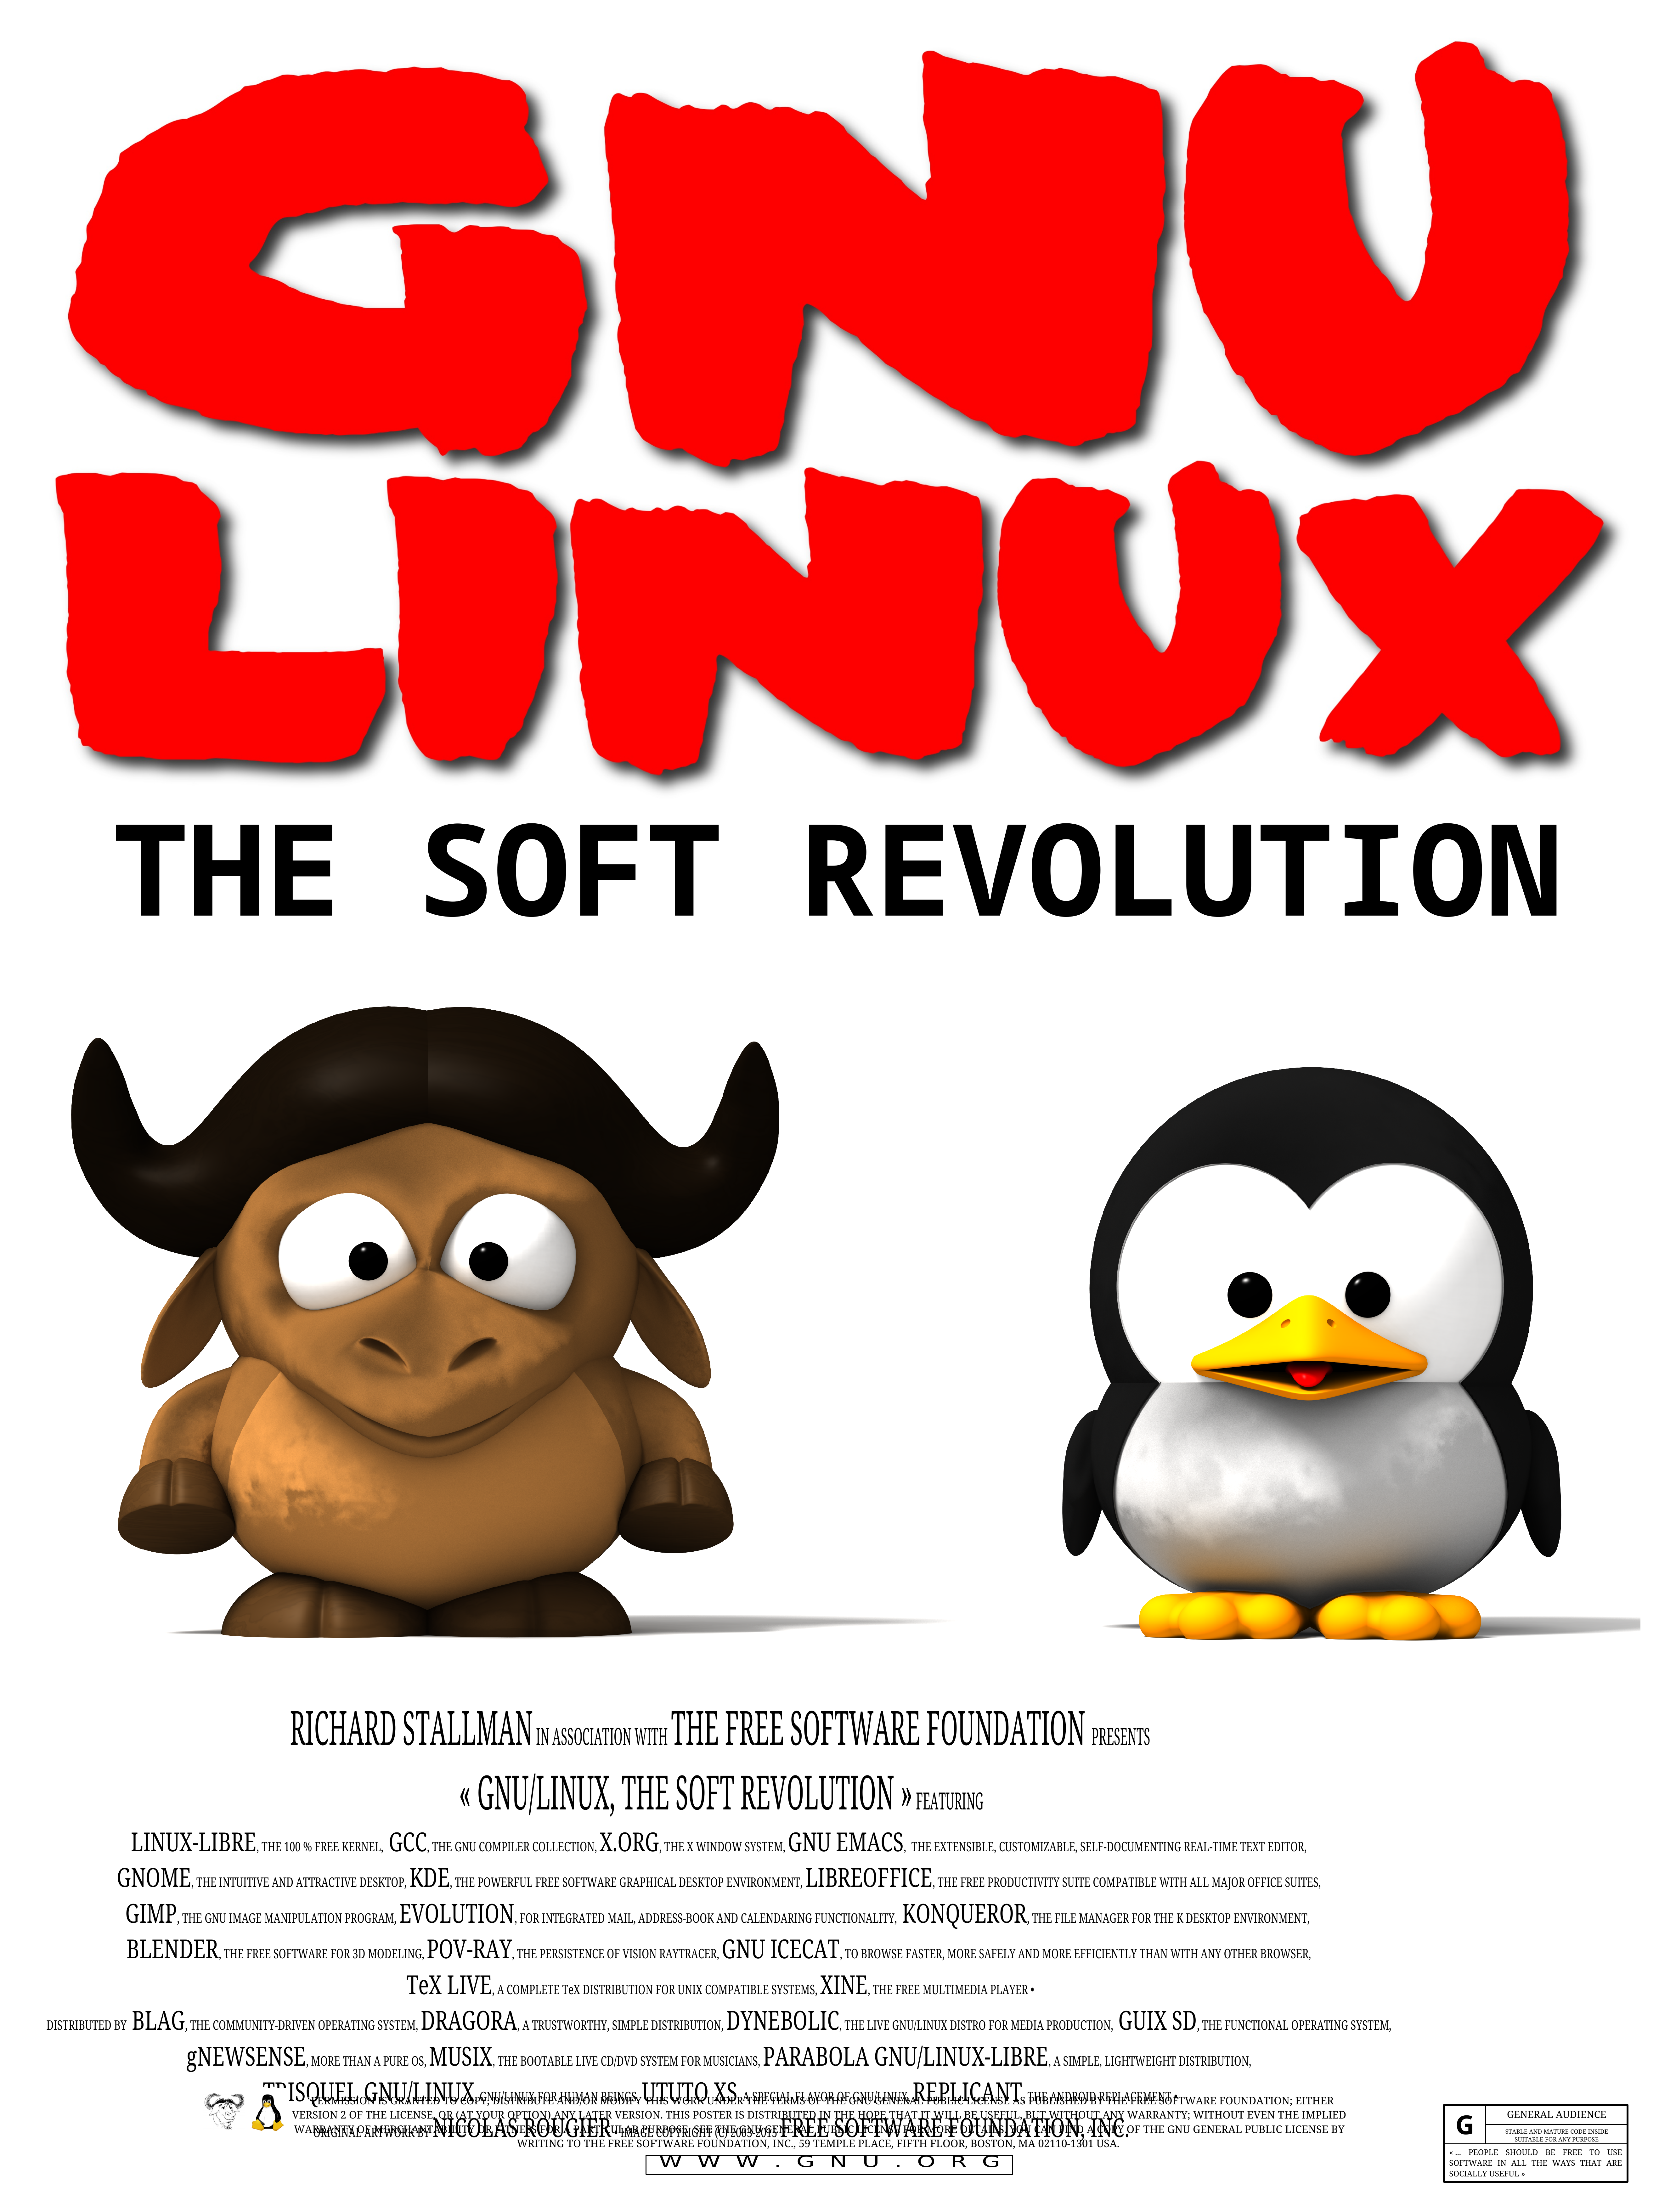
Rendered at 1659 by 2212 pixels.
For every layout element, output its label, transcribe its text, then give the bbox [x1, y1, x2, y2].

picture [45, 31, 1636, 777]
text_box G [1445, 2106, 1486, 2143]
text_box RICHARD STALLMAN IN ASSOCIATION WITH THE FREE SOFTWARE FOUNDATION PRESENTS « GNU/LINUX, THE SOFT REVOLUTION » FEATURING LINUX-LIBRE, THE 100 % FREE KERNEL, GCC, THE GNU COMPILER COLLECTION, X.ORG, THE X WINDOW SYSTEM, GNU EMACS, THE EXTENSIBLE, CUSTOMIZABLE, SELF-DOCUMENTING REAL-TIME TEXT EDITOR, GNOME, THE INTUITIVE AND ATTRACTIVE DESKTOP, KDE, THE POWERFUL FREE SOFTWARE GRAPHICAL DESKTOP ENVIRONMENT, LIBREOFFICE, THE FREE PRODUCTIVITY SUITE COMPATIBLE WITH ALL MAJOR OFFICE SUITES, GIMP, THE GNU IMAGE MANIPULATION PROGRAM, EVOLUTION, FOR INTEGRATED MAIL, ADDRESS-BOOK AND CALENDARING FUNCTIONALITY, KONQUEROR, THE FILE MANAGER FOR THE K DESKTOP ENVIRONMENT, BLENDER, THE FREE SOFTWARE FOR 3D MODELING, POV-RAY, THE PERSISTENCE OF VISION RAYTRACER, GNU ICECAT, TO BROWSE FASTER, MORE SAFELY AND MORE EFFICIENTLY THAN WITH ANY OTHER BROWSER, TeX LIVE, A COMPLETE TeX DISTRIBUTION FOR UNIX COMPATIBLE SYSTEMS, XINE, THE FREE MULTIMEDIA PLAYER • DISTRIBUTED BY BLAG, THE COMMUNITY-DRIVEN OPERATING SYSTEM, DRAGORA, A TRUSTWORTHY, SIMPLE DISTRIBUTION, DYNEBOLIC, THE LIVE GNU/LINUX DISTRO FOR MEDIA PRODUCTION, GUIX SD, THE FUNCTIONAL OPERATING SYSTEM, gNEWSENSE, MORE THAN A PURE OS, MUSIX, THE BOOTABLE LIVE CD/DVD SYSTEM FOR MUSICIANS, PARABOLA GNU/LINUX-LIBRE, A SIMPLE, LIGHTWEIGHT DISTRIBUTION, TRISQUEL GNU/LINUX, GNU/LINUX FOR HUMAN BEINGS, UTUTO XS, A SPECIAL FLAVOR OF GNU/LINUX, REPLICANT, THE ANDROID REPLACEMENT • ORIGINAL ARTWORK BY NICOLAS ROUGIER • IMAGE COPYRIGHT (C) 2003-2015 FREE SOFTWARE FOUNDATION, INC. [0, 1695, 1659, 2081]
text_box PPERMISSION IS GRANTED TO COPY, DISTRIBUTE AND/OR MODIFY THIS WORK UNDER THE TERMS OF THE GNU GENERAL PUBLIC LICENSE AS PUBLISHED BY THE FREE SOFTWARE FOUNDATION; EITHER VERSION 2 OF THE LICENSE, OR (AT YOUR OPTION) ANY LATER VERSION. THIS POSTER IS DISTRIBUTED IN THE HOPE THAT IT WILL BE USEFUL, BUT WITHOUT ANY WARRANTY; WITHOUT EVEN THE IMPLIED WARRANTY OF MERCHANTABILITY OR FITNESS FOR A PARTICULAR PURPOSE. SEE THE GNU GENERAL PUBLIC LICENSE FOR MORE DETAILS. YOU CAN FIND A COPY OF THE GNU GENERAL PUBLIC LICENSE BY WRITING TO THE FREE SOFTWARE FOUNDATION, INC., 59 TEMPLE PLACE, FIFTH FLOOR, BOSTON, MA 02110-1301 USA. [287, 2091, 1372, 2144]
text_box THE SOFT REVOLUTION [11, 777, 1659, 933]
text_box « ... PEOPLE SHOULD BE FREE TO USE SOFTWARE IN ALL THE WAYS THAT ARE SOCIALLY USEFUL » [1445, 2144, 1627, 2181]
picture [19, 967, 1640, 1690]
picture [203, 2093, 245, 2130]
text_box STABLE AND MATURE CODE INSIDE SUITABLE FOR ANY PURPOSE [1486, 2125, 1627, 2143]
picture [246, 2088, 289, 2137]
text_box GENERAL AUDIENCE [1486, 2106, 1627, 2124]
text_box W W W . G N U . O R G [646, 2155, 1013, 2175]
